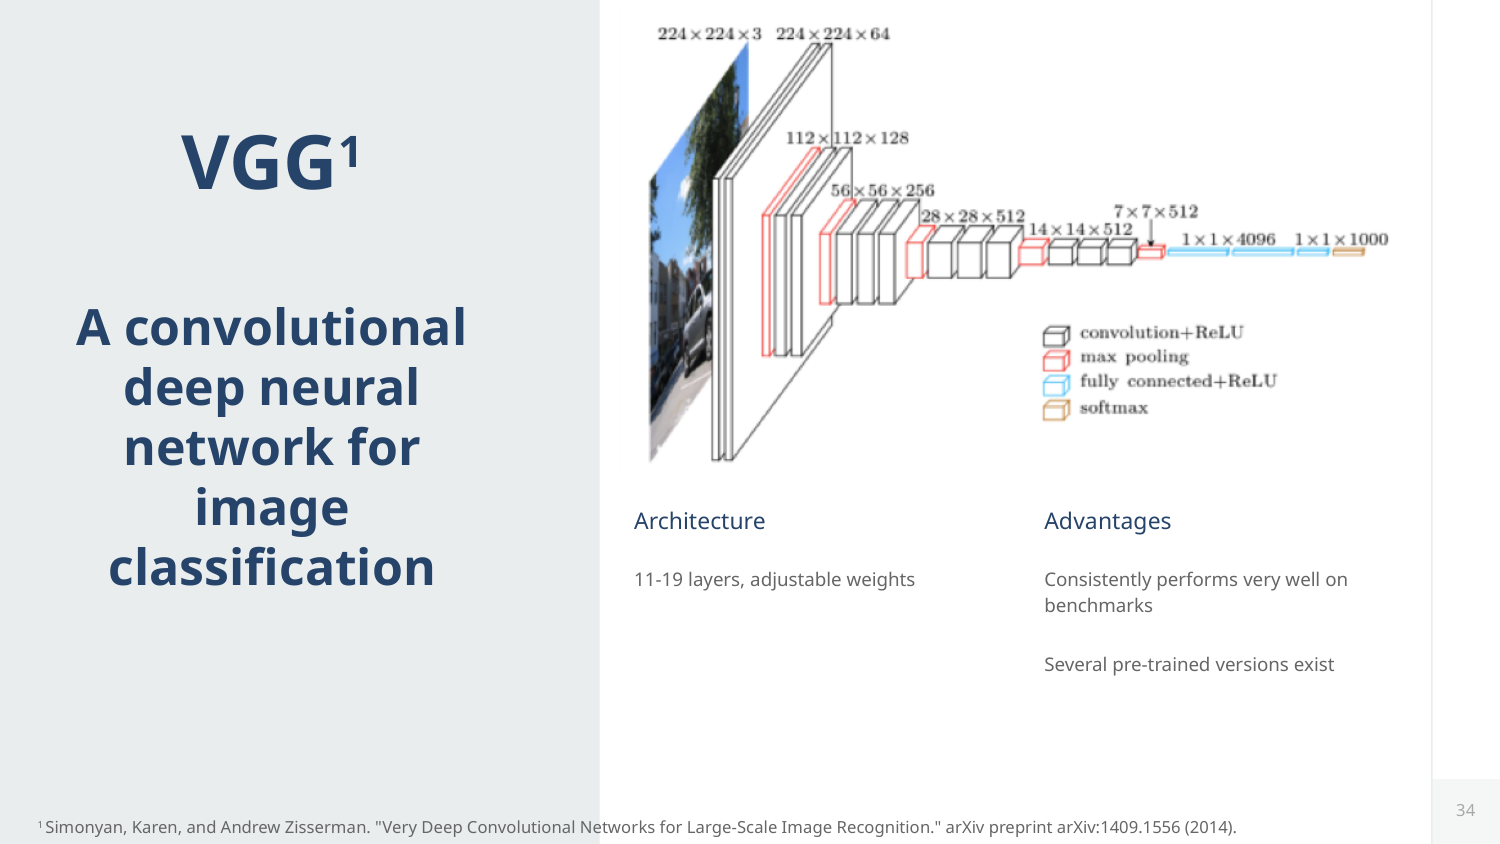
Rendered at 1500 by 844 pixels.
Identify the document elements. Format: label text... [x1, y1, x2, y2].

slide_number <number> [1400, 779, 1491, 844]
picture [619, 11, 1410, 476]
list 1 Simonyan, Karen, and Andrew Zisserman. "Very Deep Convolutional Networks for Large-Scale Image Recognition." arXiv preprint arXiv:1409.1556 (2014). [22, 798, 1428, 835]
list Consistently performs very well on benchmarks Several pre-trained versions exist [1029, 549, 1428, 670]
list 11-19 layers, adjustable weights [619, 549, 1017, 670]
title VGG1 A convolutional deep neural network for image classification [54, 99, 491, 703]
subtitle Advantages [1029, 487, 1420, 543]
subtitle Architecture [619, 487, 1010, 543]
